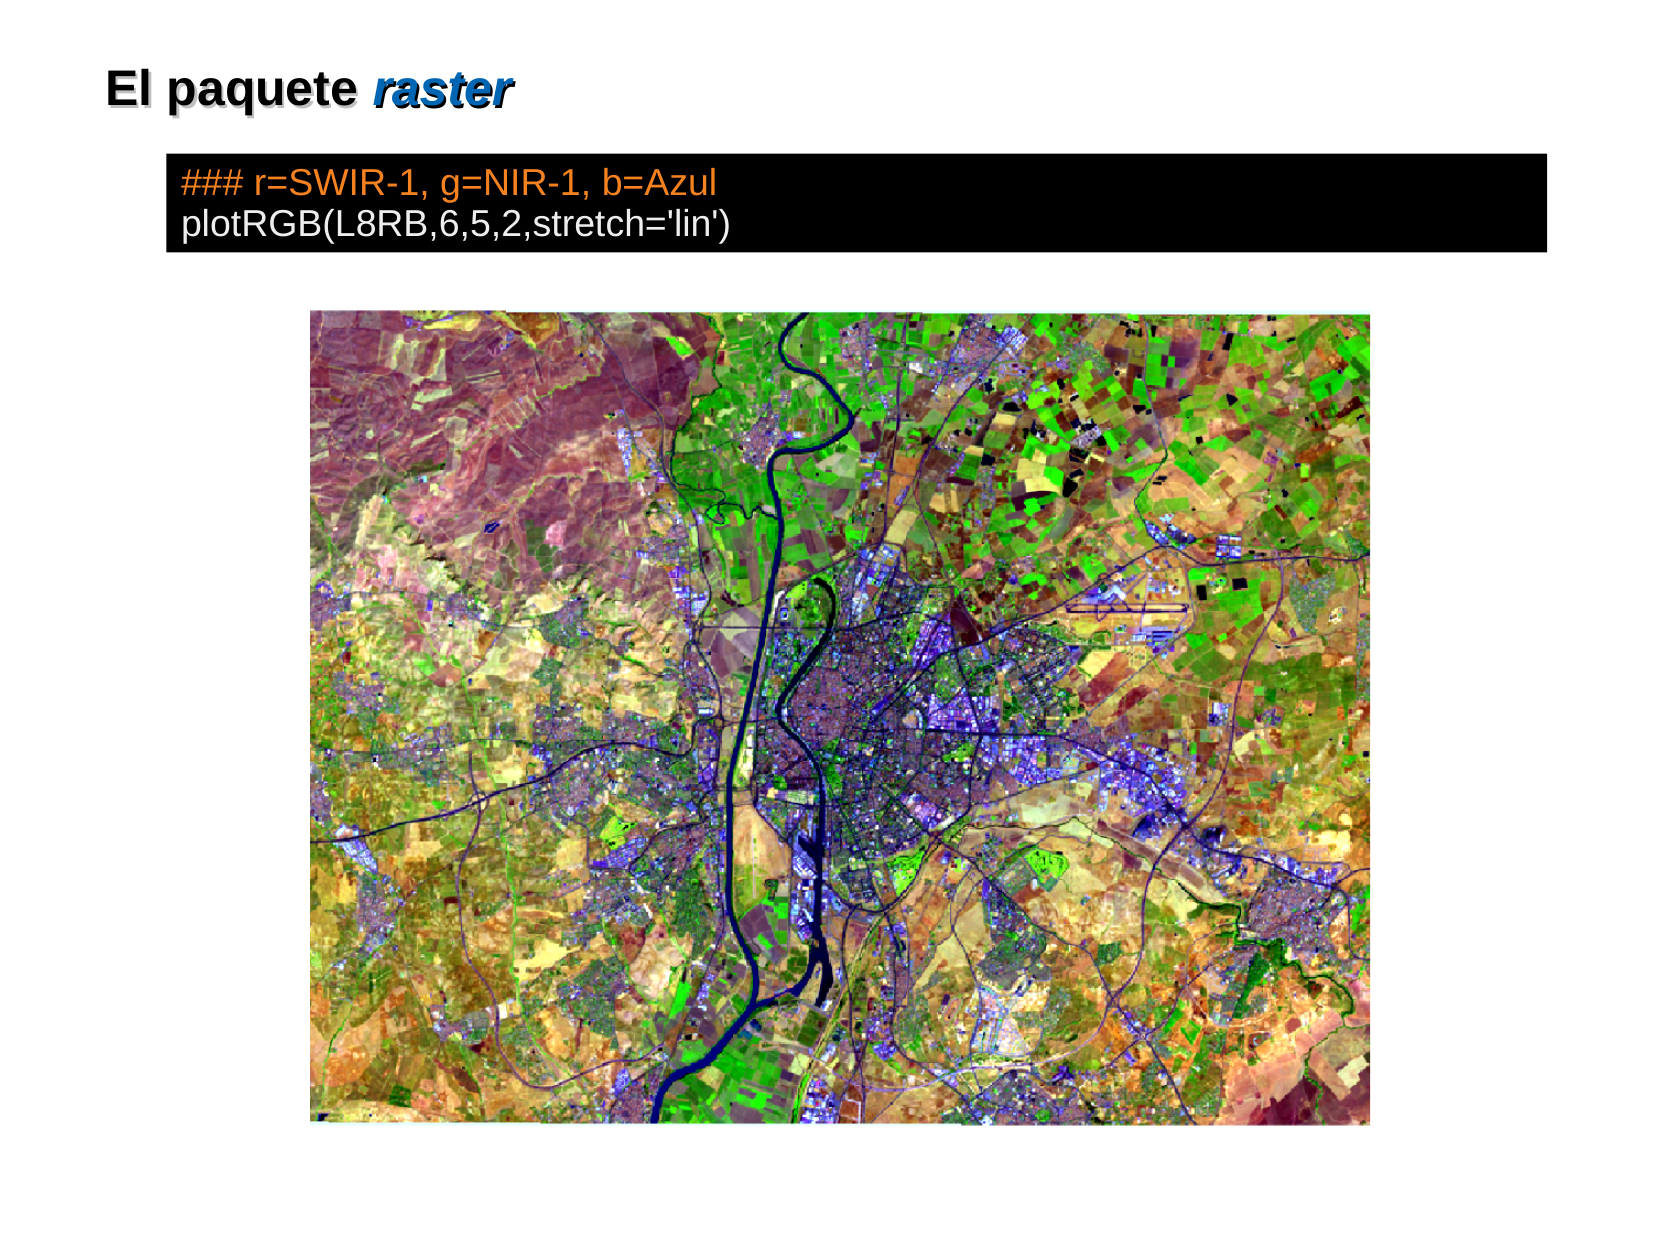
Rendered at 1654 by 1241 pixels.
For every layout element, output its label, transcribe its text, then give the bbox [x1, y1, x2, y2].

text_box ### r=SWIR-1, g=NIR-1, b=Azul plotRGB(L8RB,6,5,2,stretch='lin') [166, 153, 1548, 253]
picture [310, 307, 1371, 1129]
text_box El paquete raster [90, 53, 685, 134]
